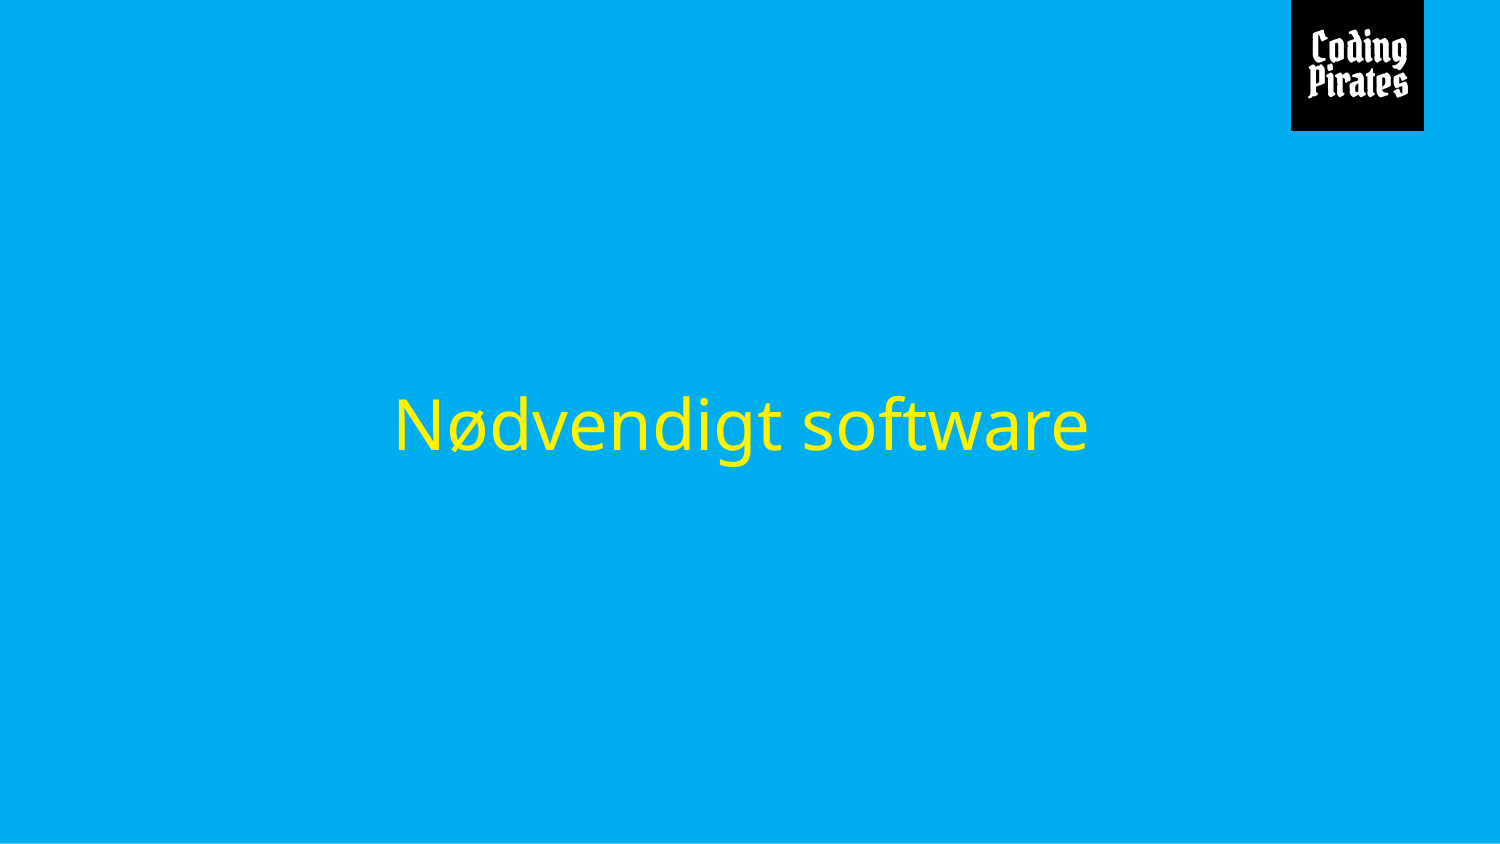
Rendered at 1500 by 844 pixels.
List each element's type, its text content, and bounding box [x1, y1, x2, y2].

picture [1292, 0, 1423, 130]
title Nødvendigt software [12, 352, 1472, 491]
